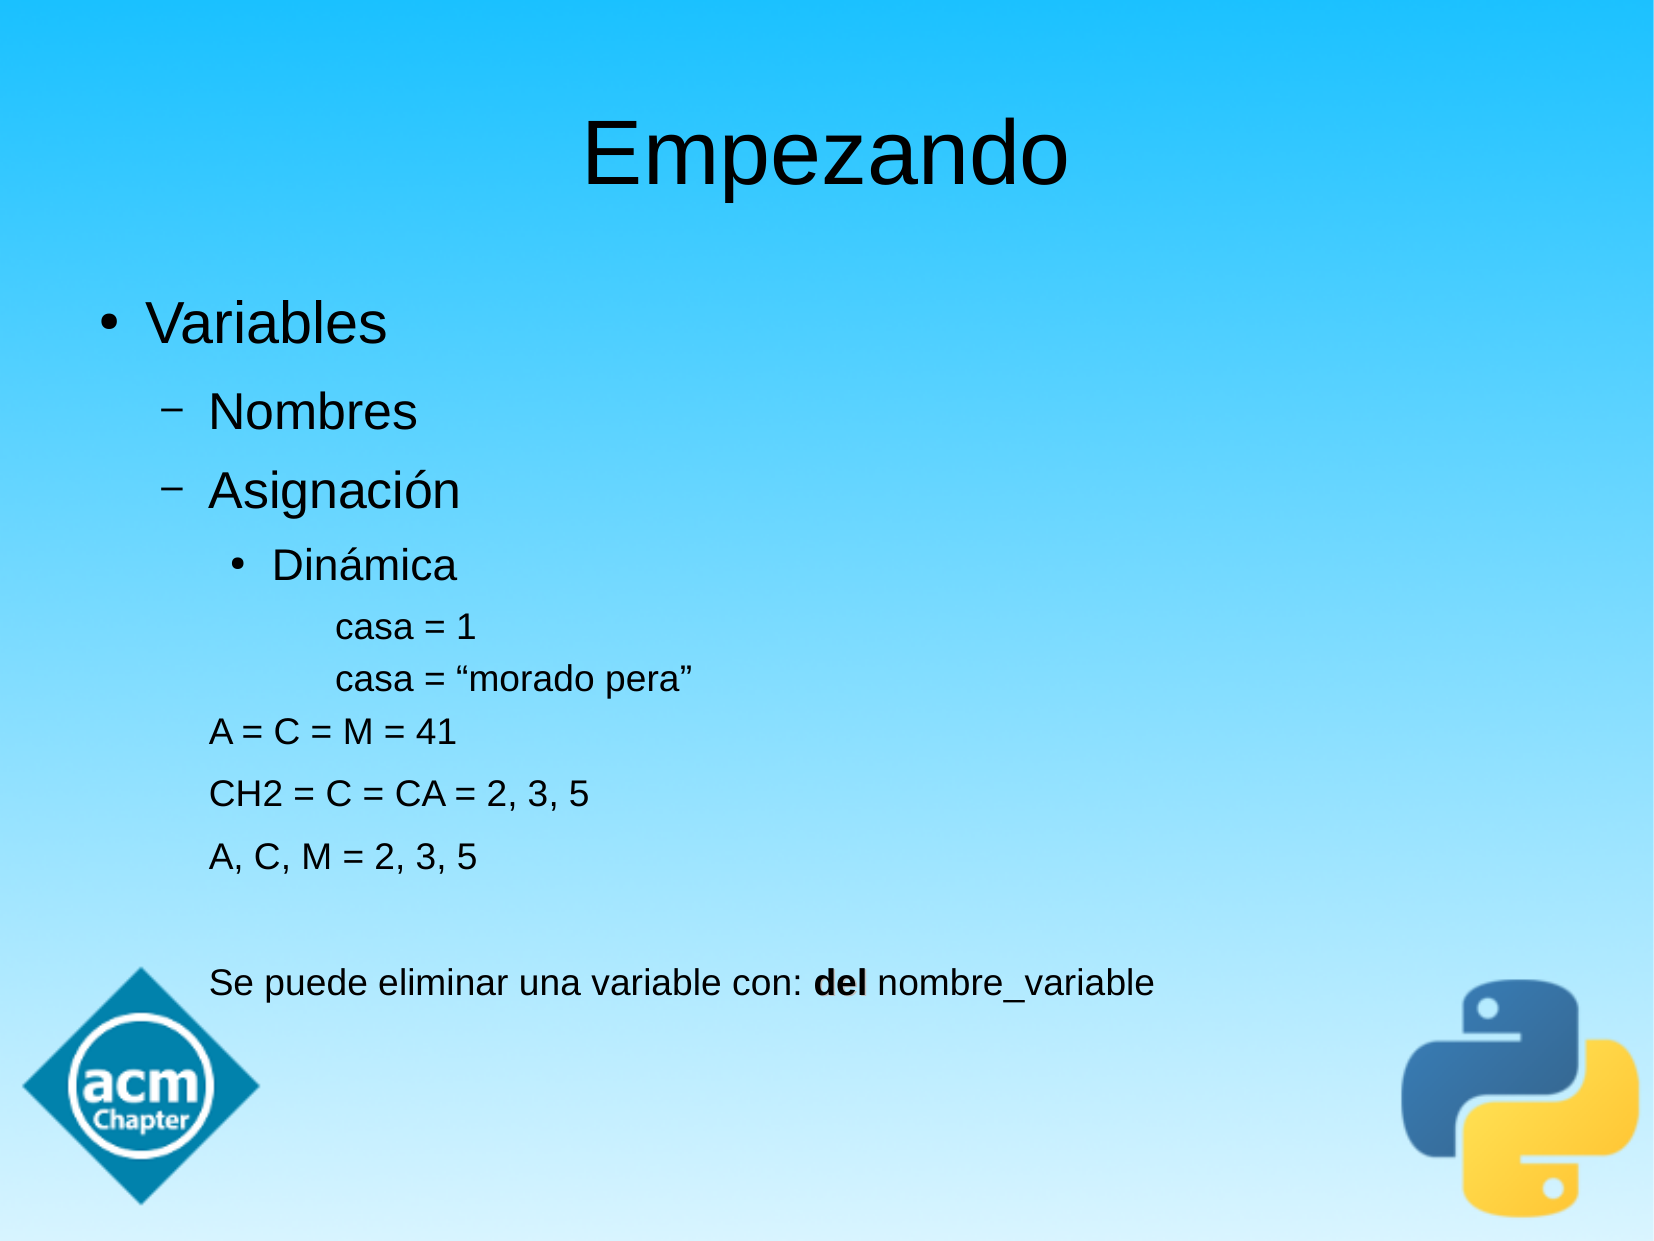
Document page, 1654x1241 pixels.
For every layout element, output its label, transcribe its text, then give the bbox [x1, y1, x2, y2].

list Variables Nombres Asignación Dinámica casa = 1 casa = “morado pera” A = C = M = 41 CH2 = C = CA = 2, 3, 5 A, C, M = 2, 3, 5 Se puede eliminar una variable con: del nombre_variable [82, 290, 1571, 1010]
title Empezando [82, 49, 1571, 257]
picture [0, 0, 1654, 1241]
